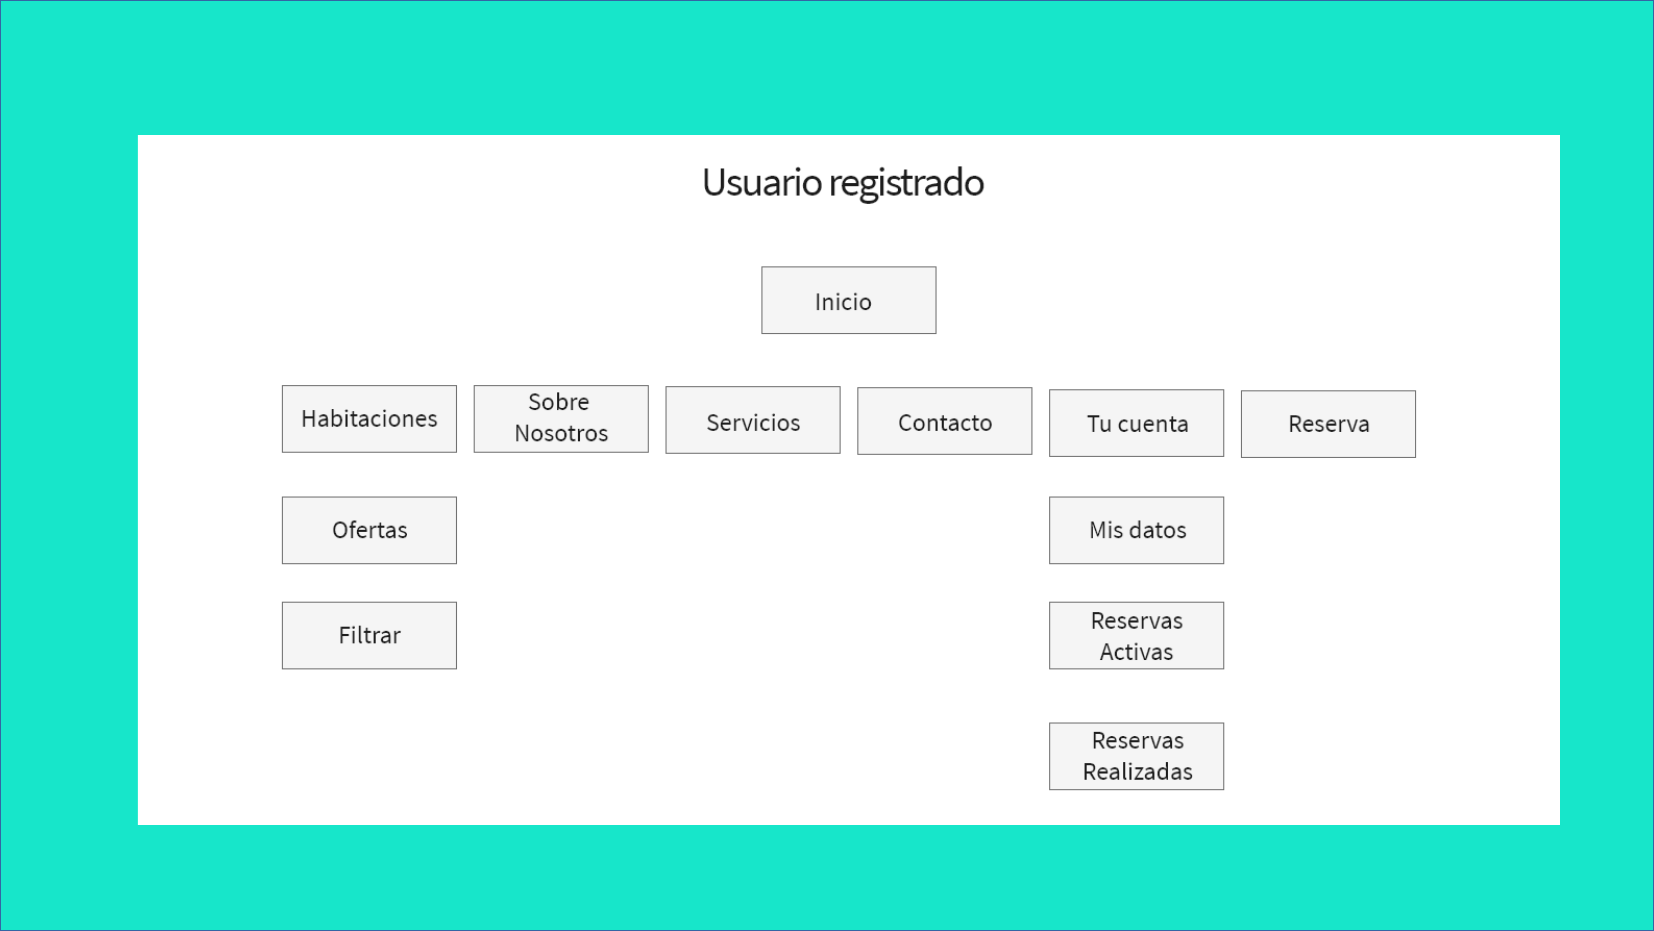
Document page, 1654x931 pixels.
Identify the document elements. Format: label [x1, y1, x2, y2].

picture [137, 135, 1561, 825]
text_box [0, 0, 1654, 931]
